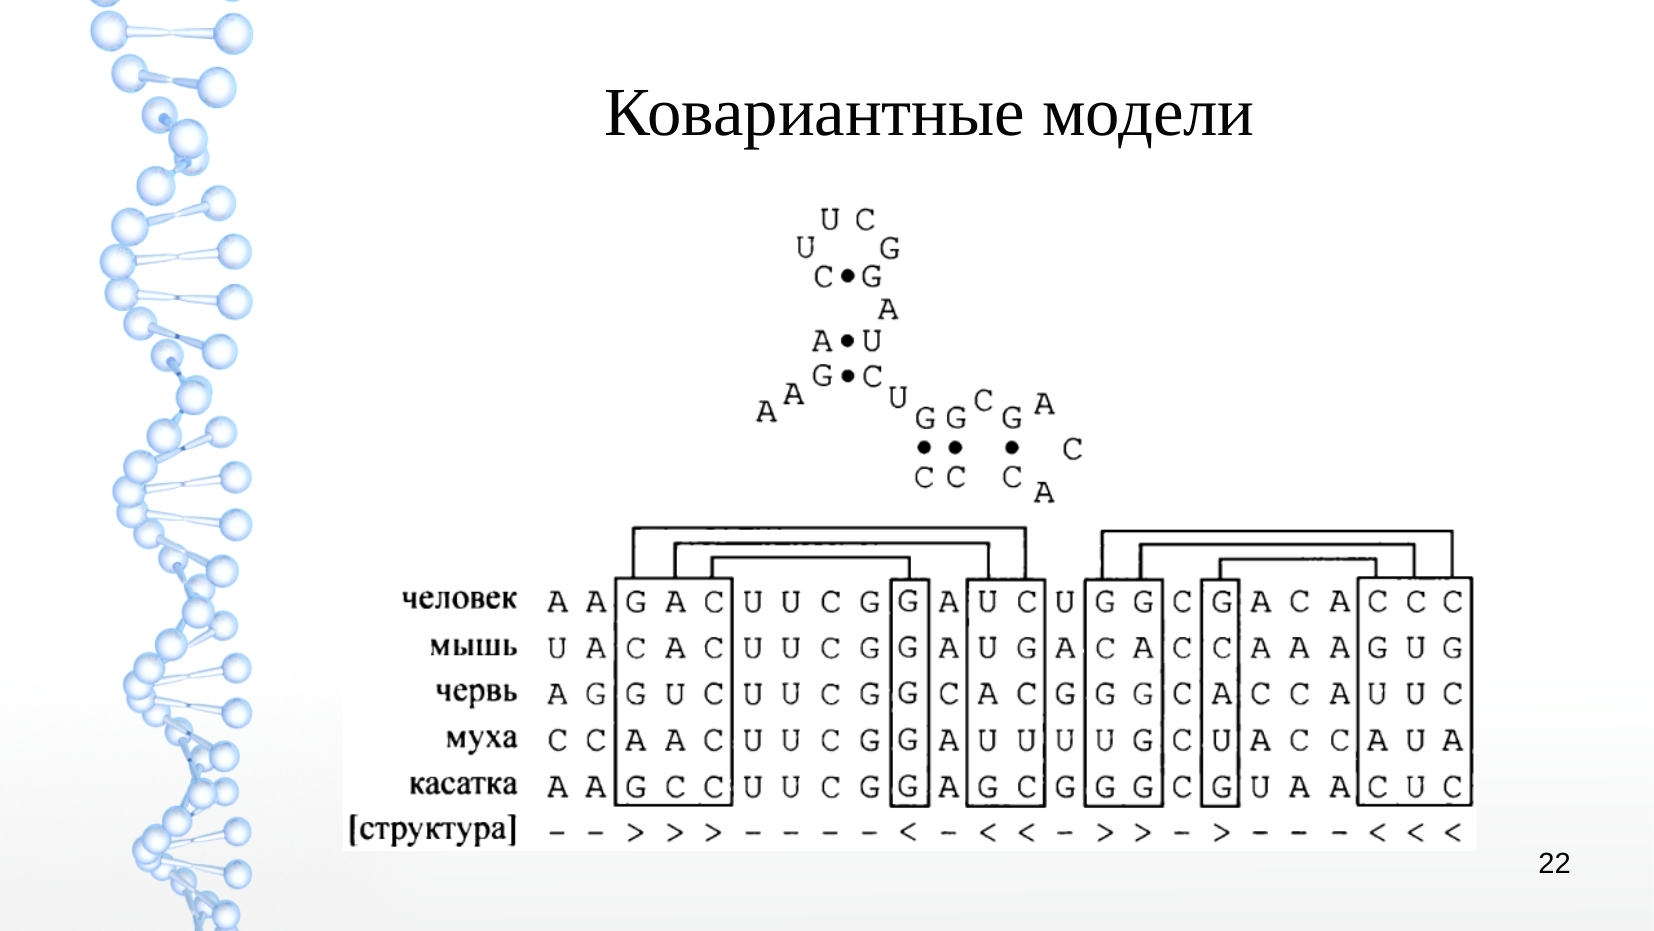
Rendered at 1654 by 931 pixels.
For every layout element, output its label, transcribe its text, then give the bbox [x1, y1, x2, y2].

title Ковариантные модели [265, 35, 1595, 189]
picture [0, 0, 1654, 931]
